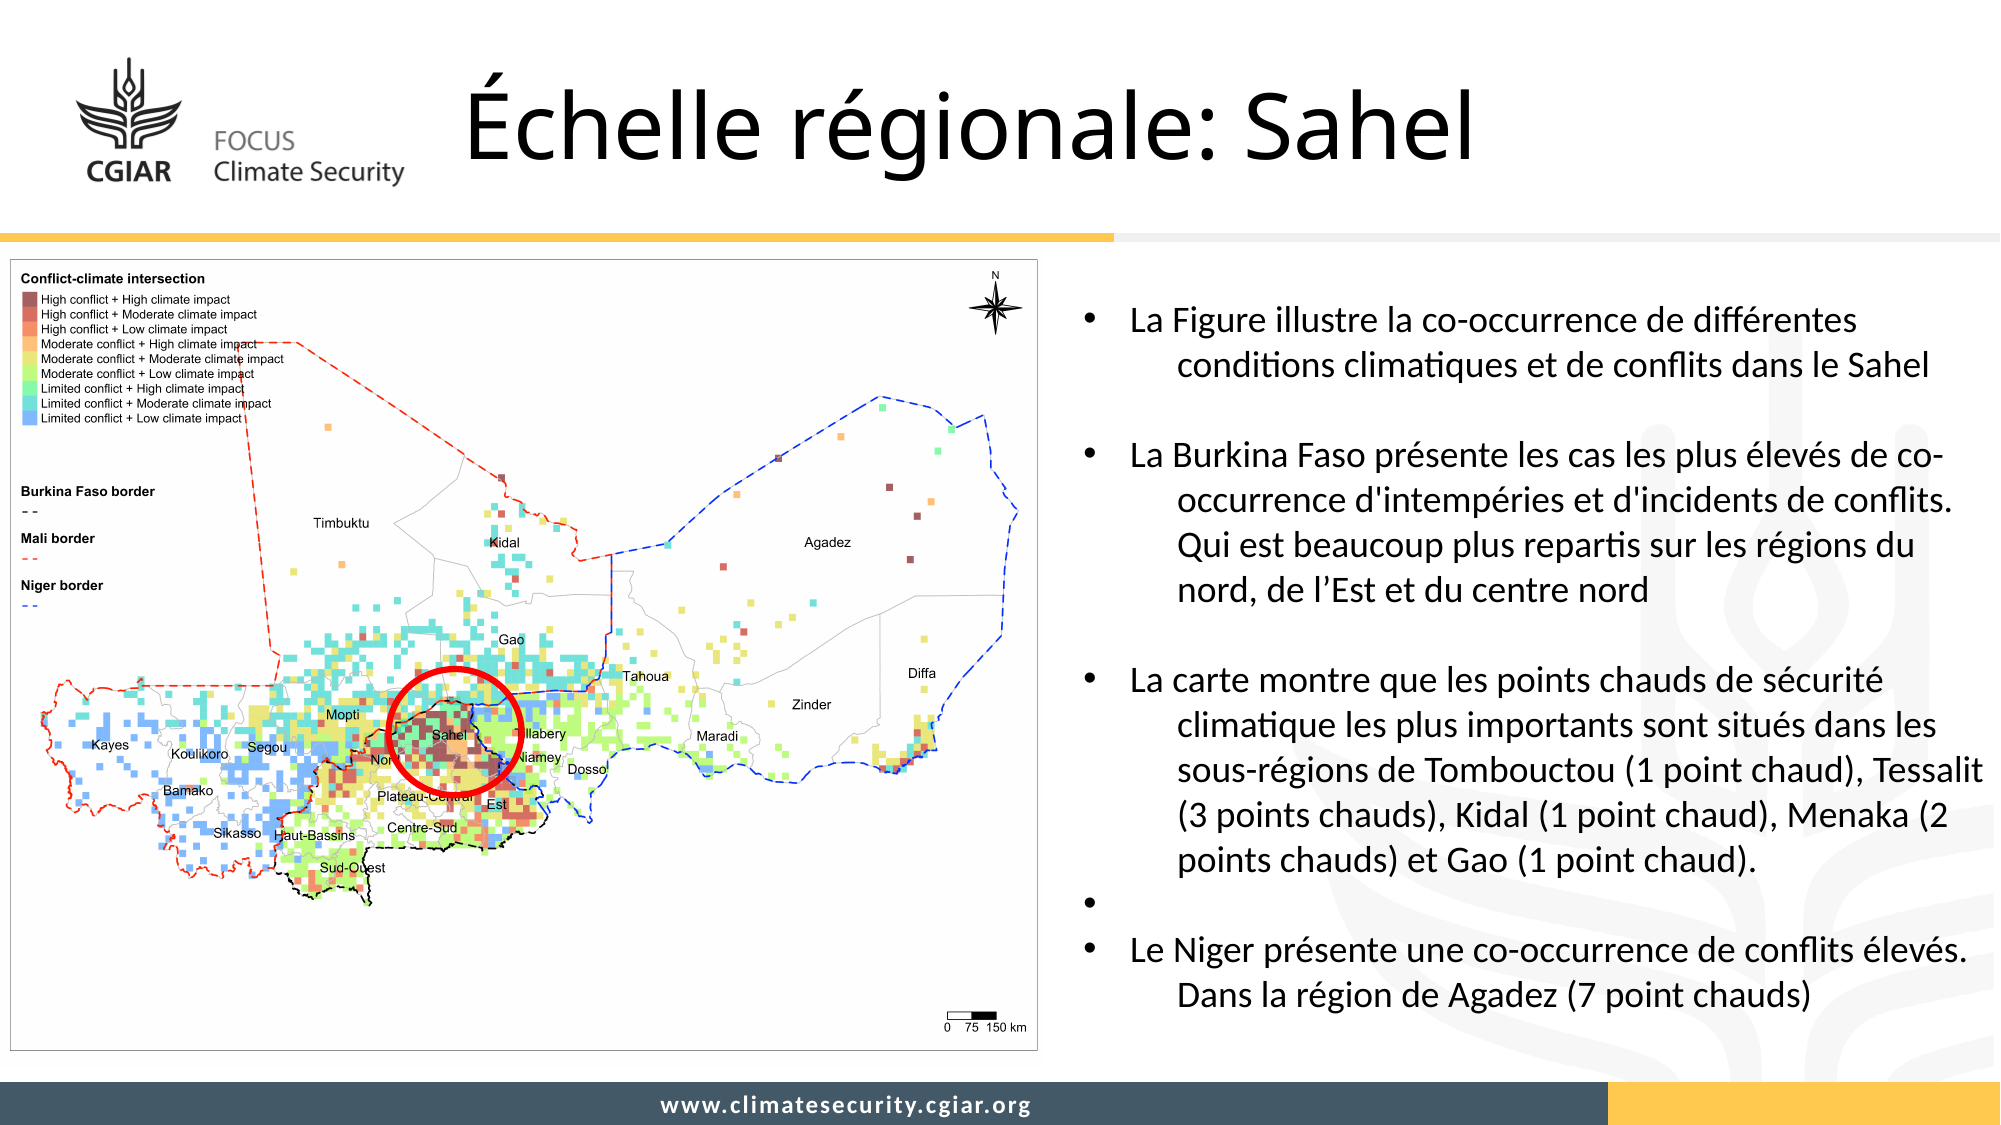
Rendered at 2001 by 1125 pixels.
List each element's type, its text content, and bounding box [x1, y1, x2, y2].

picture [0, 243, 1044, 1067]
text_box La Figure illustre la co-occurrence de différentes conditions climatiques et de conflits dans le Sahel La Burkina Faso présente les cas les plus élevés de co-occurrence d'intempéries et d'incidents de conflits. Qui est beaucoup plus repartis sur les régions du nord, de l’Est et du centre nord La carte montre que les points chauds de sécurité climatique les plus importants sont situés dans les sous-régions de Tombouctou (1 point chaud), Tessalit (3 points chauds), Kidal (1 point chaud), Menaka (2 points chauds) et Gao (1 point chaud). Le Niger présente une co-occurrence de conflits élevés. Dans la région de Agadez (7 point chauds) [1068, 287, 2000, 1031]
title Échelle régionale: Sahel [447, 42, 1863, 218]
